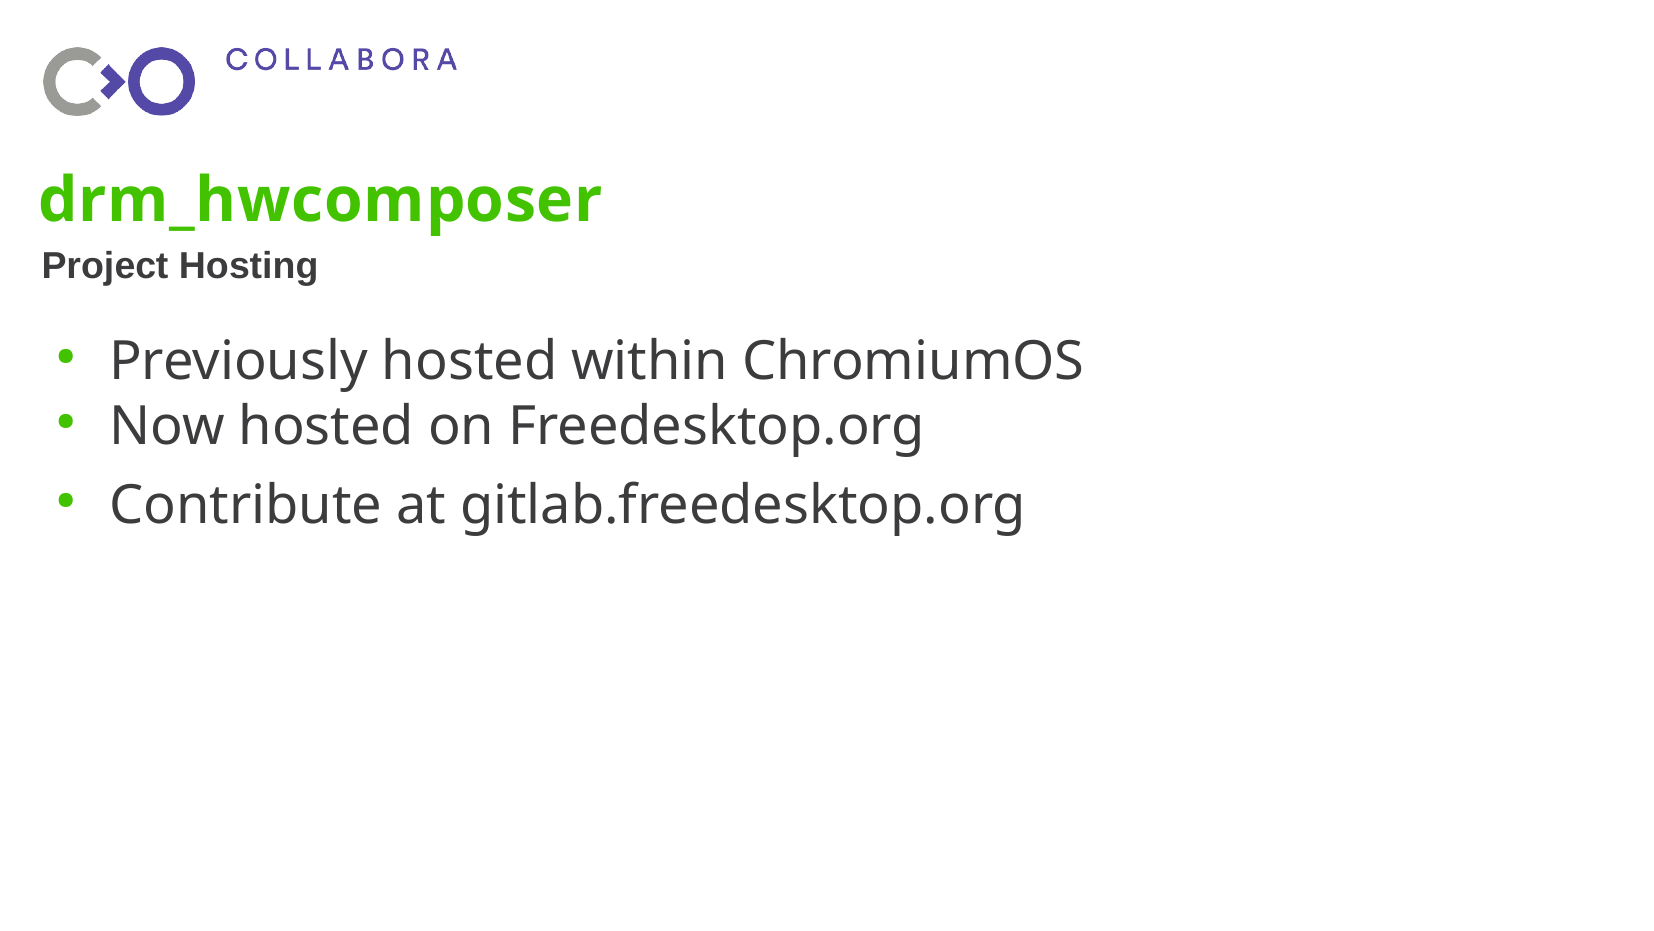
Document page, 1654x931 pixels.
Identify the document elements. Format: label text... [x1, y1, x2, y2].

title drm_hwcomposer [38, 159, 1614, 216]
list Previously hosted within ChromiumOS Now hosted on Freedesktop.org Contribute at gitlab.freedesktop.org [38, 325, 1614, 581]
picture [43, 47, 457, 116]
text_box Project Hosting [41, 240, 1614, 290]
